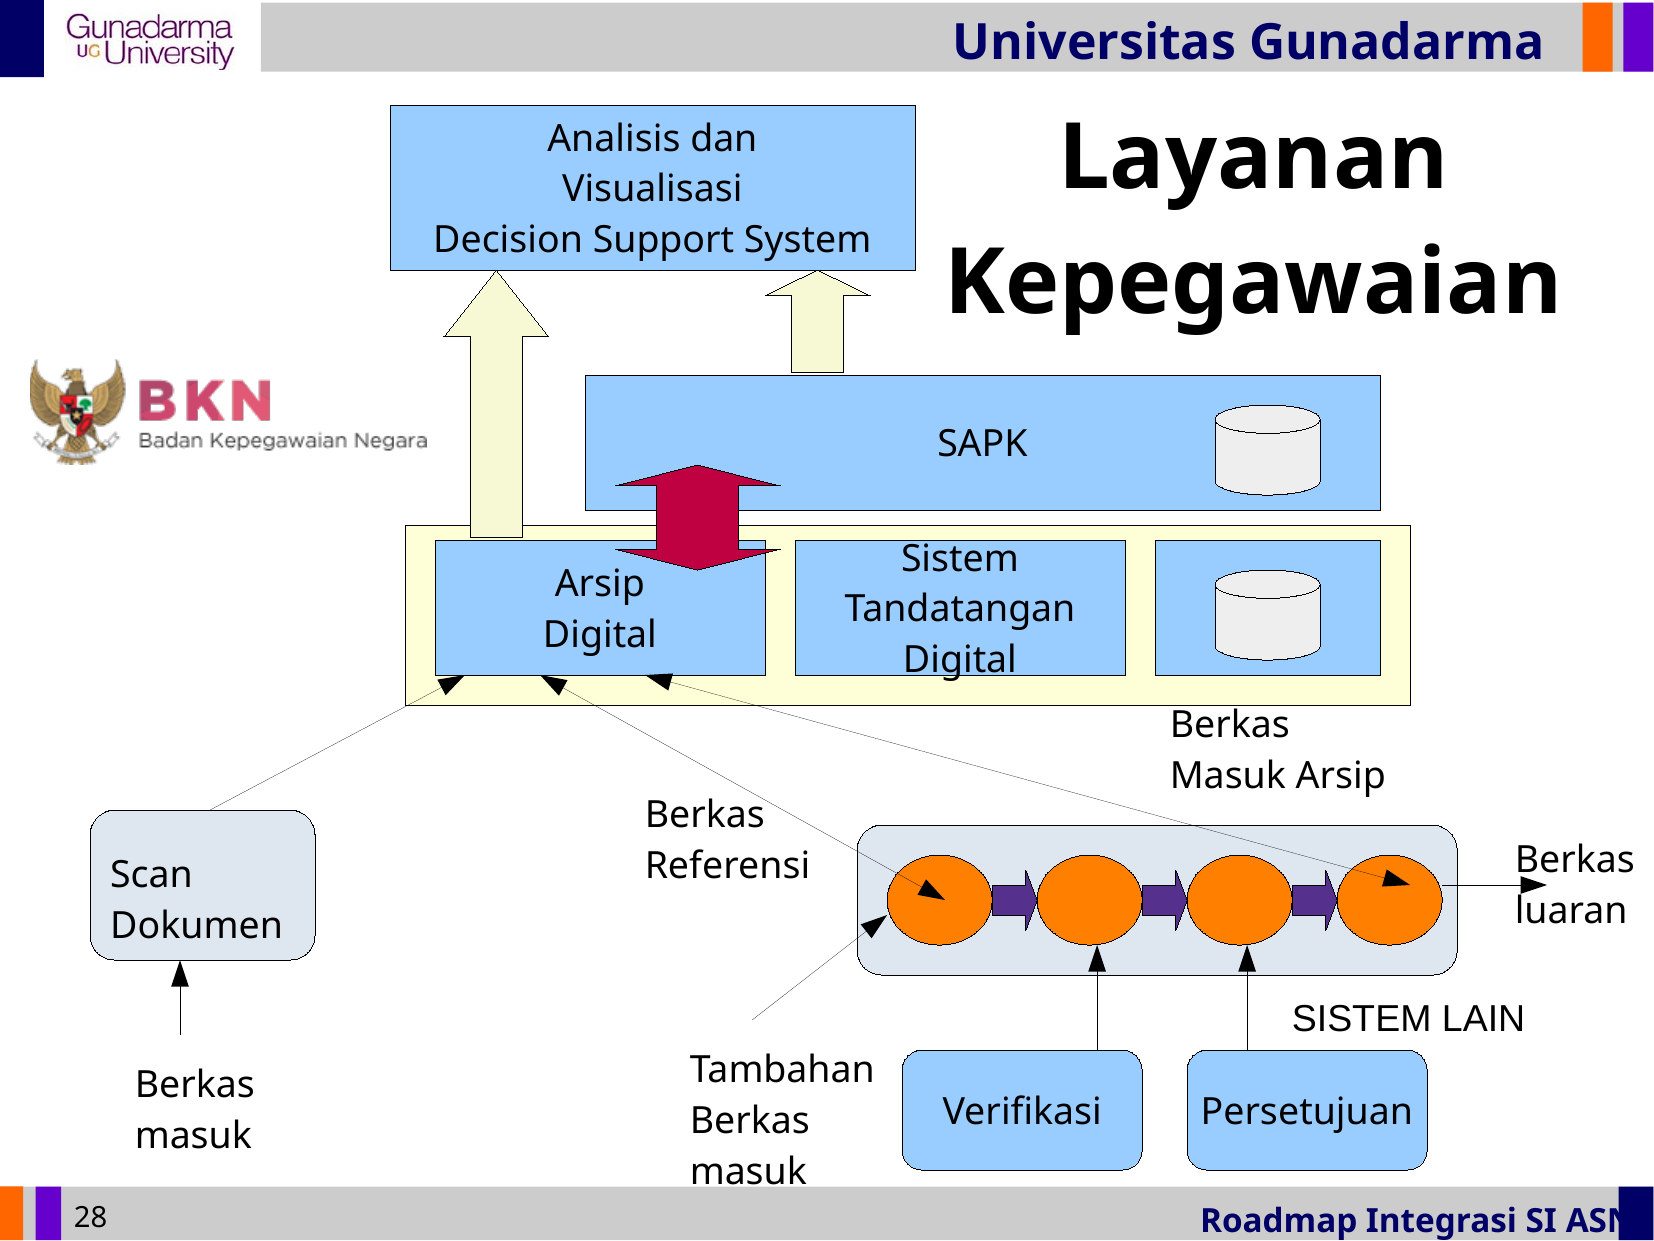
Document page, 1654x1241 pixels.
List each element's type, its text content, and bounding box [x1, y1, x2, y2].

text_box SISTEM LAIN [1277, 990, 1571, 1047]
text_box [765, 270, 871, 373]
picture [30, 359, 427, 466]
picture [65, 0, 235, 70]
text_box [90, 810, 316, 961]
text_box Sistem Tandatangan Digital [795, 540, 1126, 676]
text_box Arsip Digital [435, 540, 766, 676]
text_box Analisis dan Visualisasi Decision Support System [390, 105, 872, 271]
text_box SAPK [585, 375, 1381, 511]
text_box Tambahan Berkas masuk [675, 1035, 873, 1185]
text_box Berkas luaran [1500, 825, 1648, 931]
text_box Berkas masuk [120, 1050, 298, 1155]
text_box [551, 676, 753, 706]
text_box Verifikasi [902, 1050, 1143, 1171]
text_box [857, 825, 1458, 976]
text_box Berkas Referensi [630, 780, 818, 886]
text_box Scan Dokumen [95, 840, 286, 945]
text_box [405, 270, 1411, 706]
title Layanan Kepegawaian [872, 105, 1636, 326]
text_box [1215, 405, 1321, 496]
text_box [409, 676, 593, 706]
text_box Berkas Masuk Arsip [1155, 690, 1390, 796]
text_box Persetujuan [1187, 1050, 1428, 1171]
